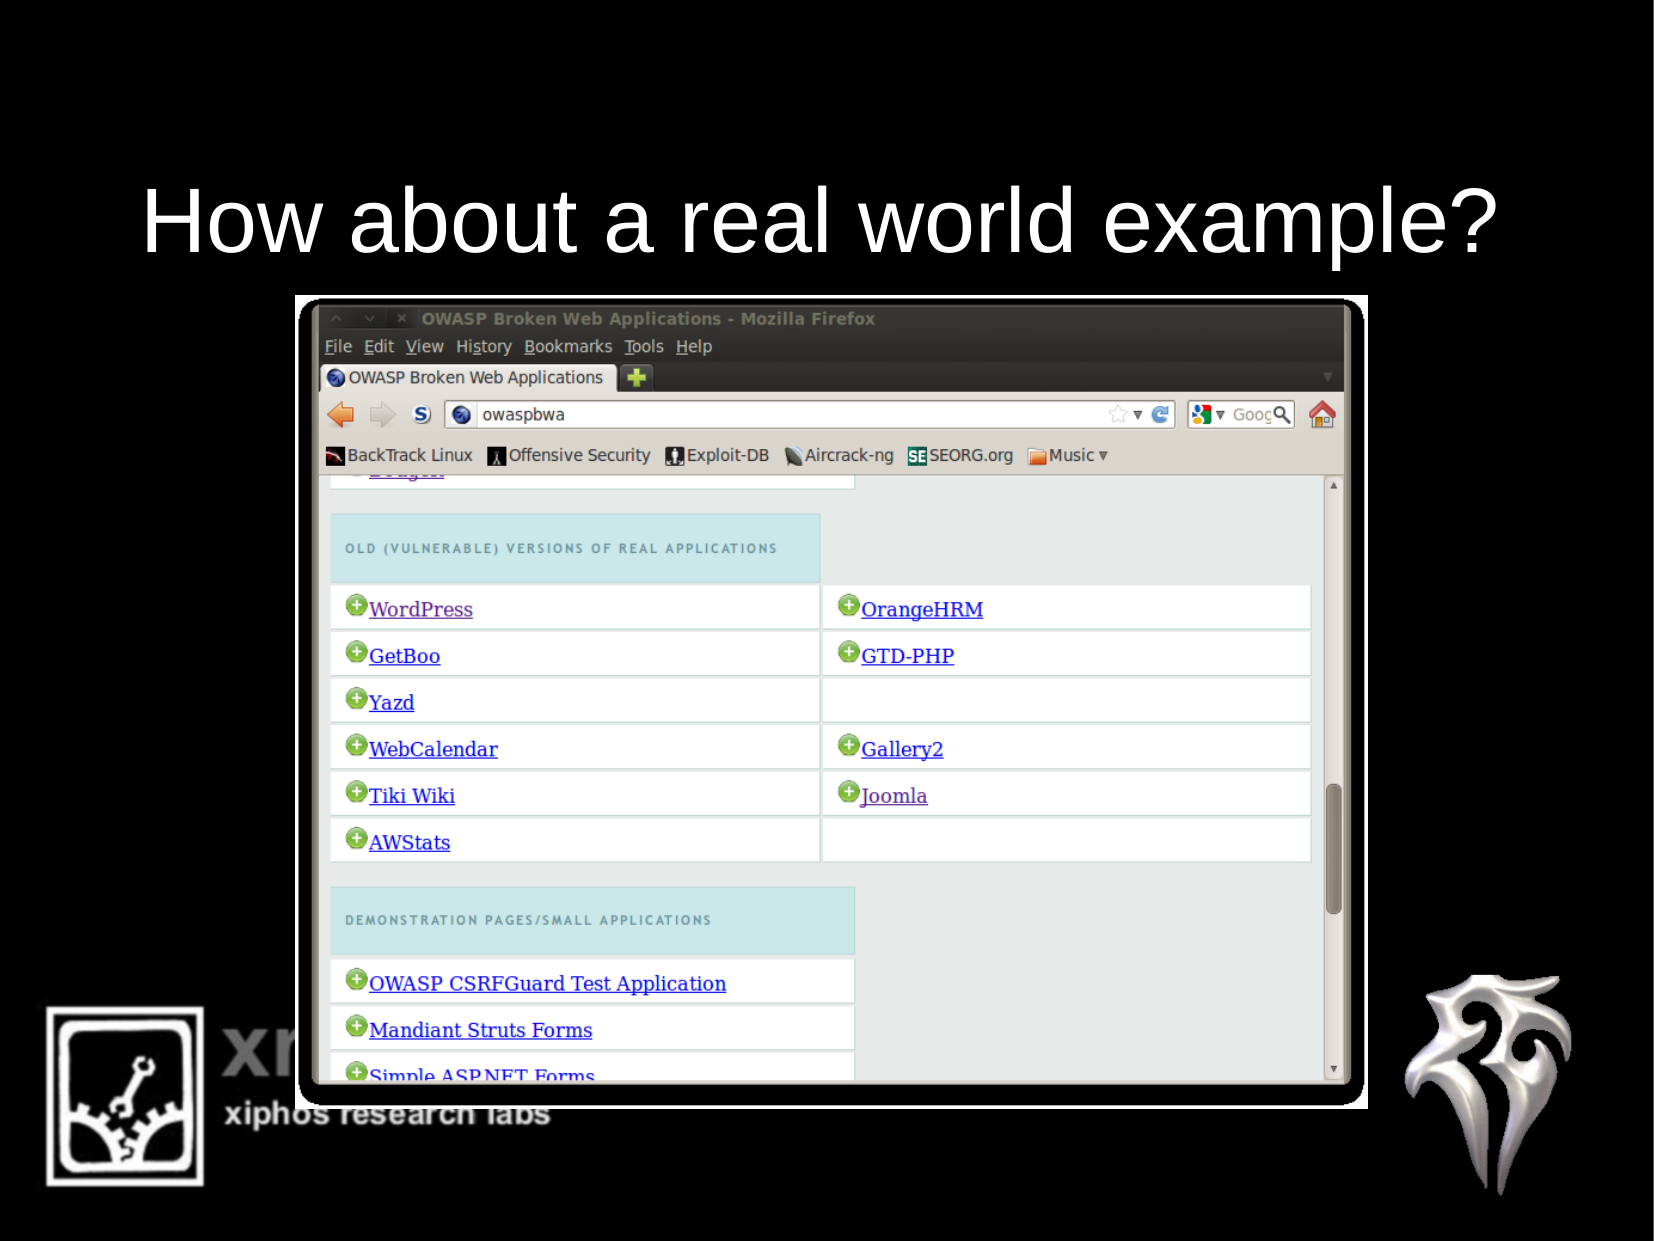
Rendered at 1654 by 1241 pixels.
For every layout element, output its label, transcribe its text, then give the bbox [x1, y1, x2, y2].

title How about a real world example? [135, 117, 1506, 325]
picture [0, 0, 1654, 1241]
